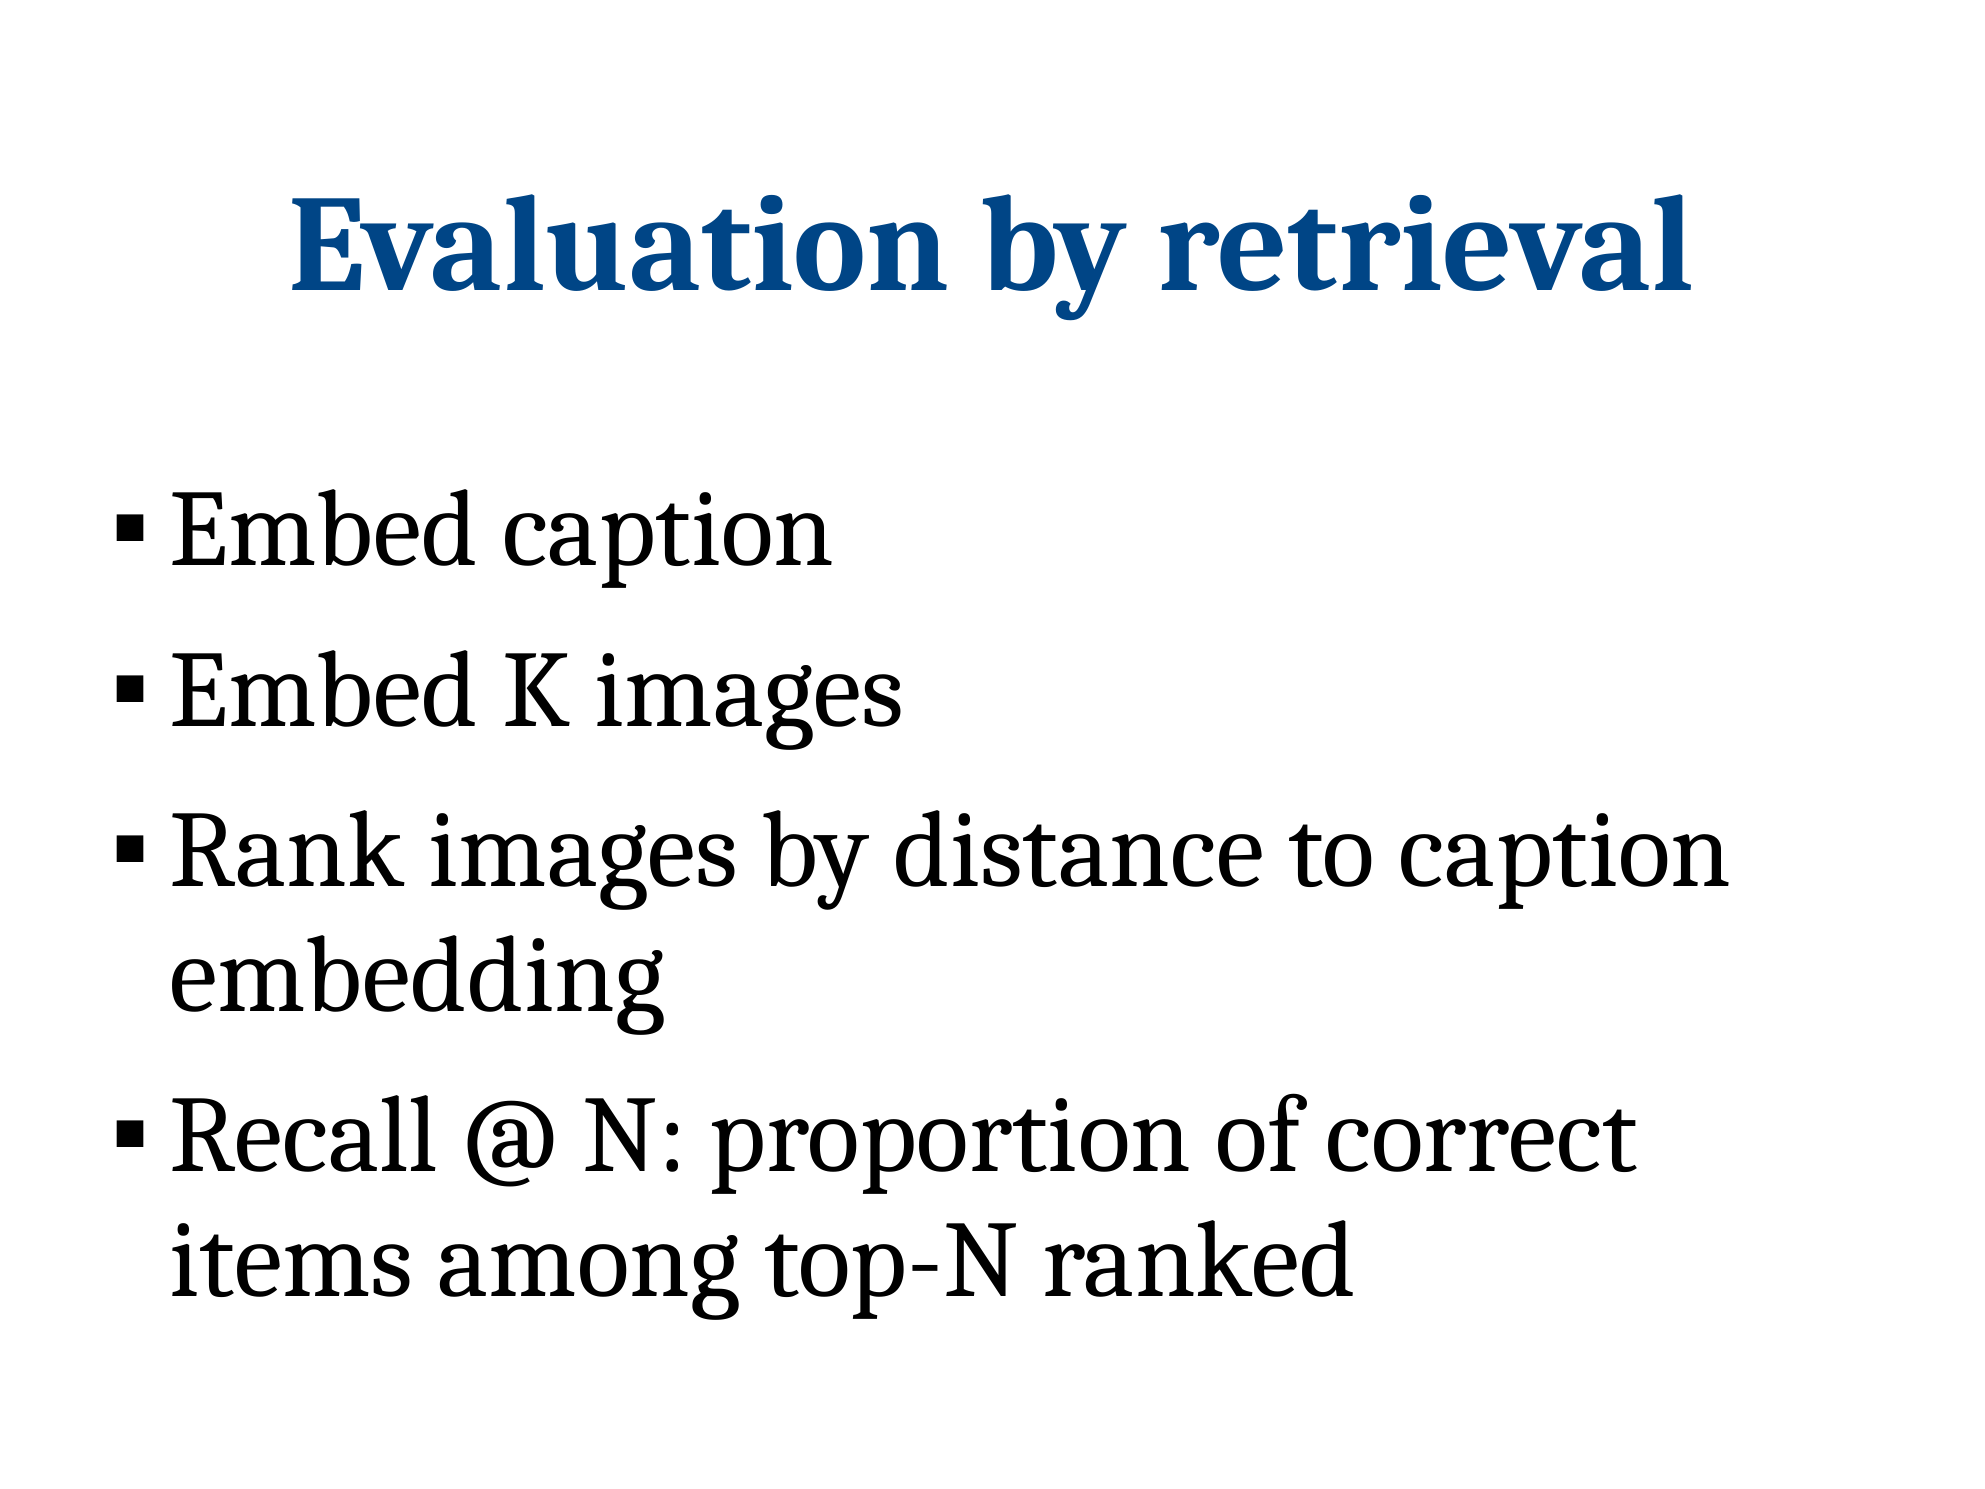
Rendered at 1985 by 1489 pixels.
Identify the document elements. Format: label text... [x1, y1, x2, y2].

list Embed caption Embed K images Rank images by distance to caption embedding Recall @ N: proportion of correct items among top-N ranked [99, 467, 1846, 1331]
title Evaluation by retrieval [99, 59, 1885, 432]
